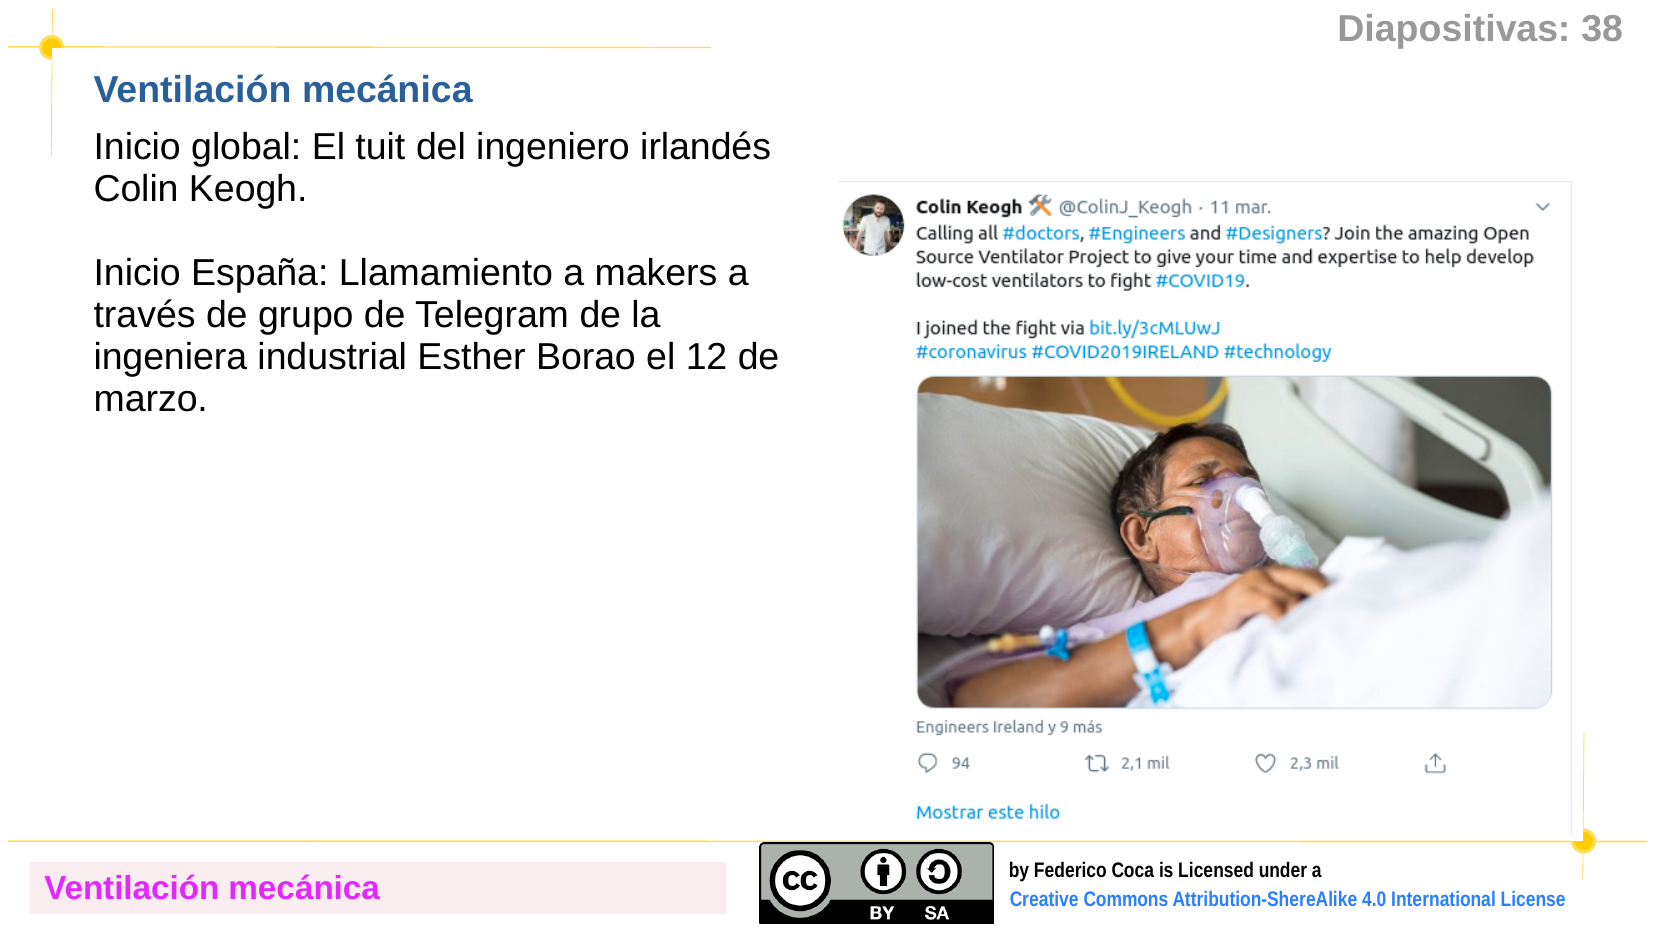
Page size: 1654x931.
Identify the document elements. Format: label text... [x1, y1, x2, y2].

text_box Ventilación mecánica [78, 61, 886, 119]
text_box Inicio global: El tuit del ingeniero irlandés Colin Keogh. Inicio España: Llamamiento a makers a través de grupo de Telegram de la ingeniera industrial Esther Borao el 12 de marzo. [78, 118, 839, 427]
text_box Diapositivas: 38 [1322, 0, 1644, 57]
picture [838, 181, 1576, 835]
text_box Ventilación mecánica [29, 862, 727, 915]
